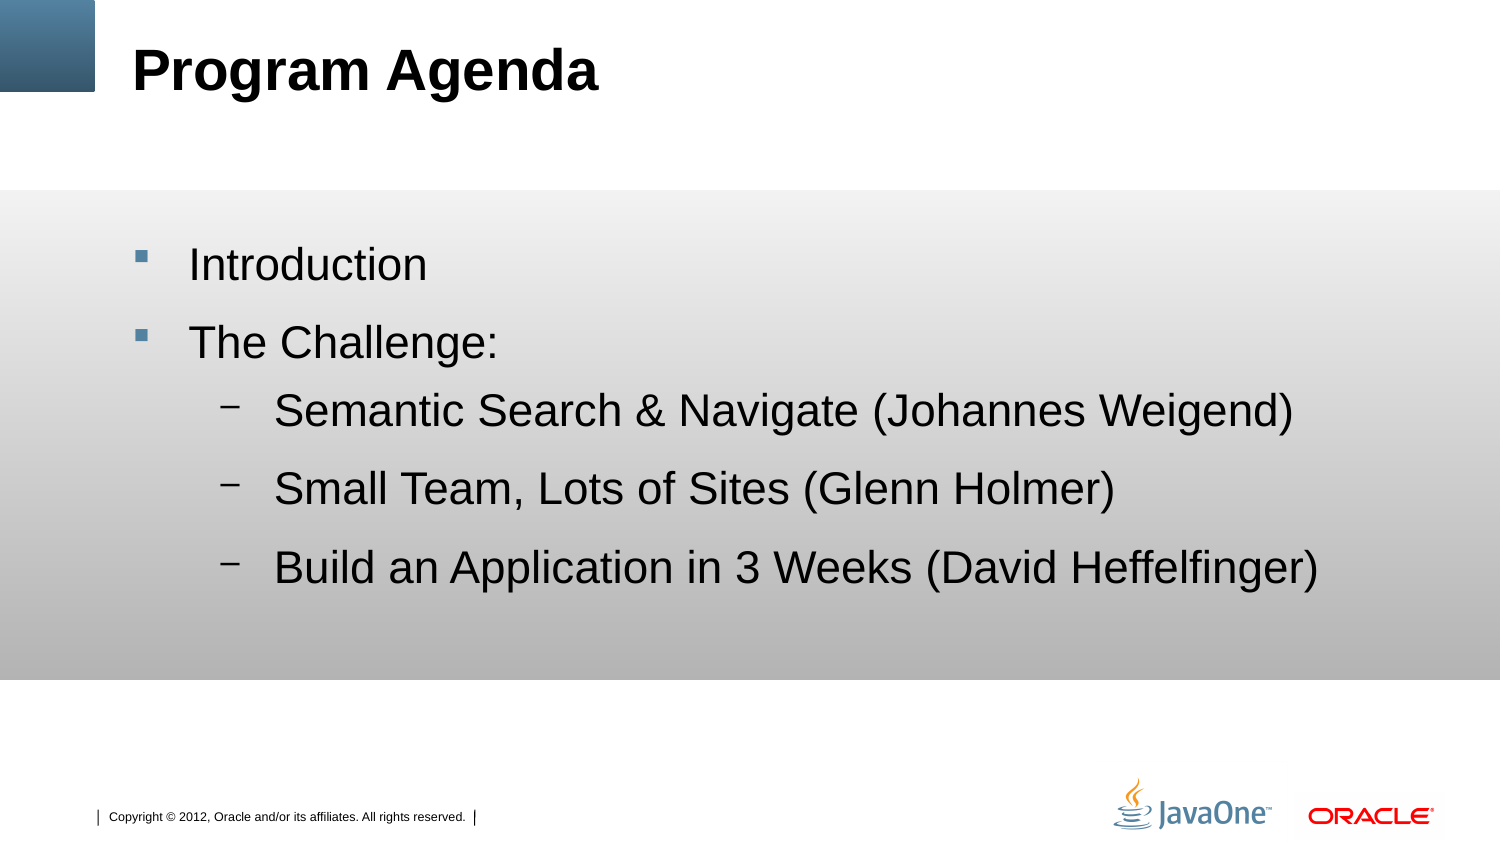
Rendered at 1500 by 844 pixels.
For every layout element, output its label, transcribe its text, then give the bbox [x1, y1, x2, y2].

title Program Agenda [132, 40, 1407, 166]
list Introduction The Challenge: Semantic Search & Navigate (Johannes Weigend) Small Team, Lots of Sites (Glenn Holmer) Build an Application in 3 Weeks (David Heffelfinger) [132, 223, 1407, 653]
picture [1097, 761, 1288, 844]
picture [1293, 792, 1445, 840]
